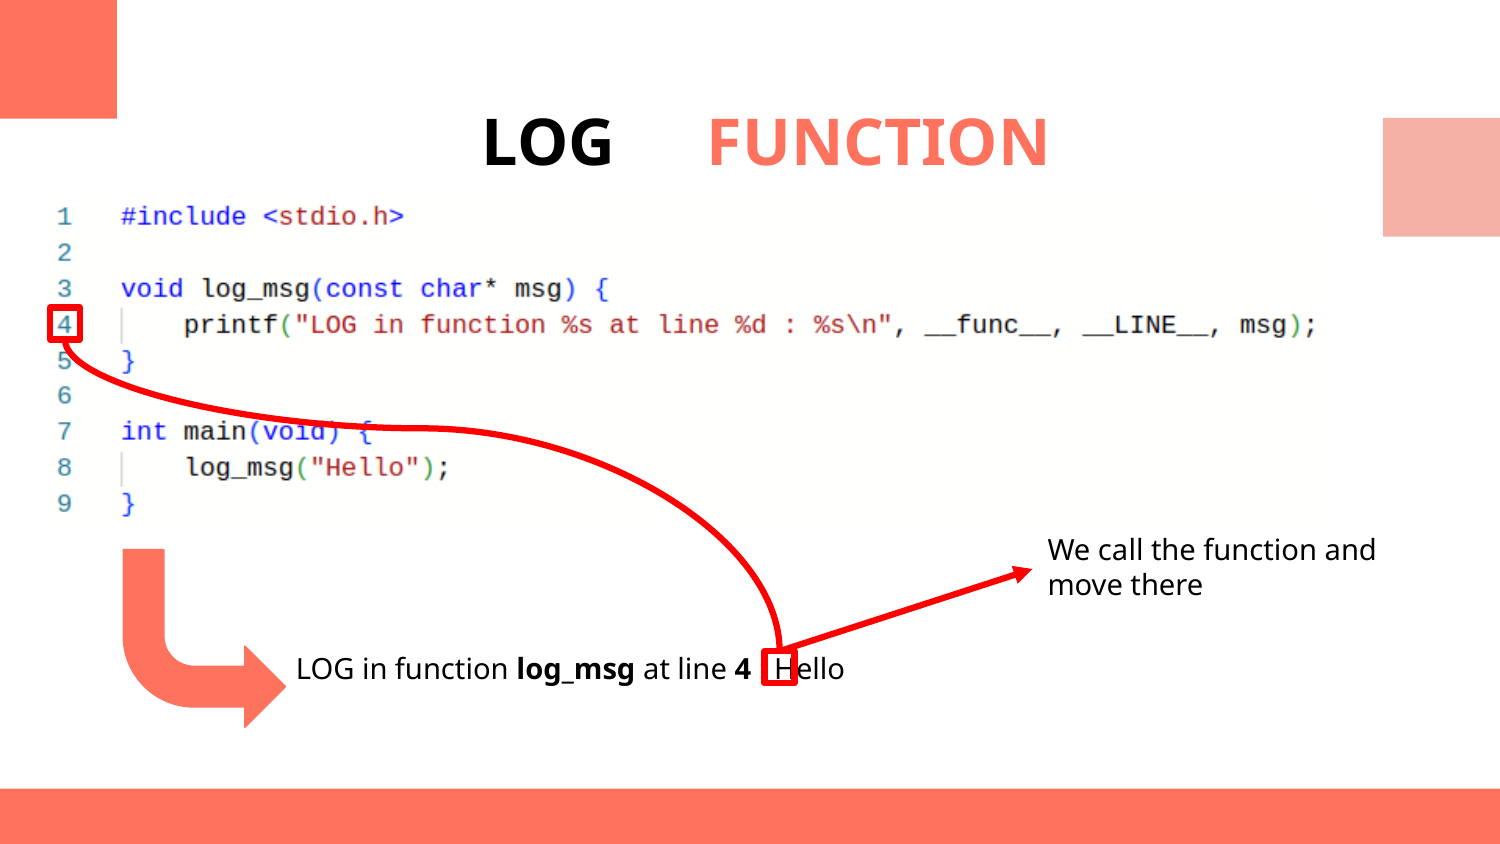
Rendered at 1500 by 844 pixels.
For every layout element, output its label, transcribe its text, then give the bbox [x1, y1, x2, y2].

title LOG FUNCTION [88, 102, 1444, 177]
picture [49, 203, 1325, 523]
text_box LOG in function log_msg at line 4 : Hello [280, 635, 1077, 728]
text_box [123, 549, 280, 728]
picture [49, 343, 697, 523]
picture [53, 311, 77, 336]
text_box We call the function and move there [1032, 516, 1444, 622]
